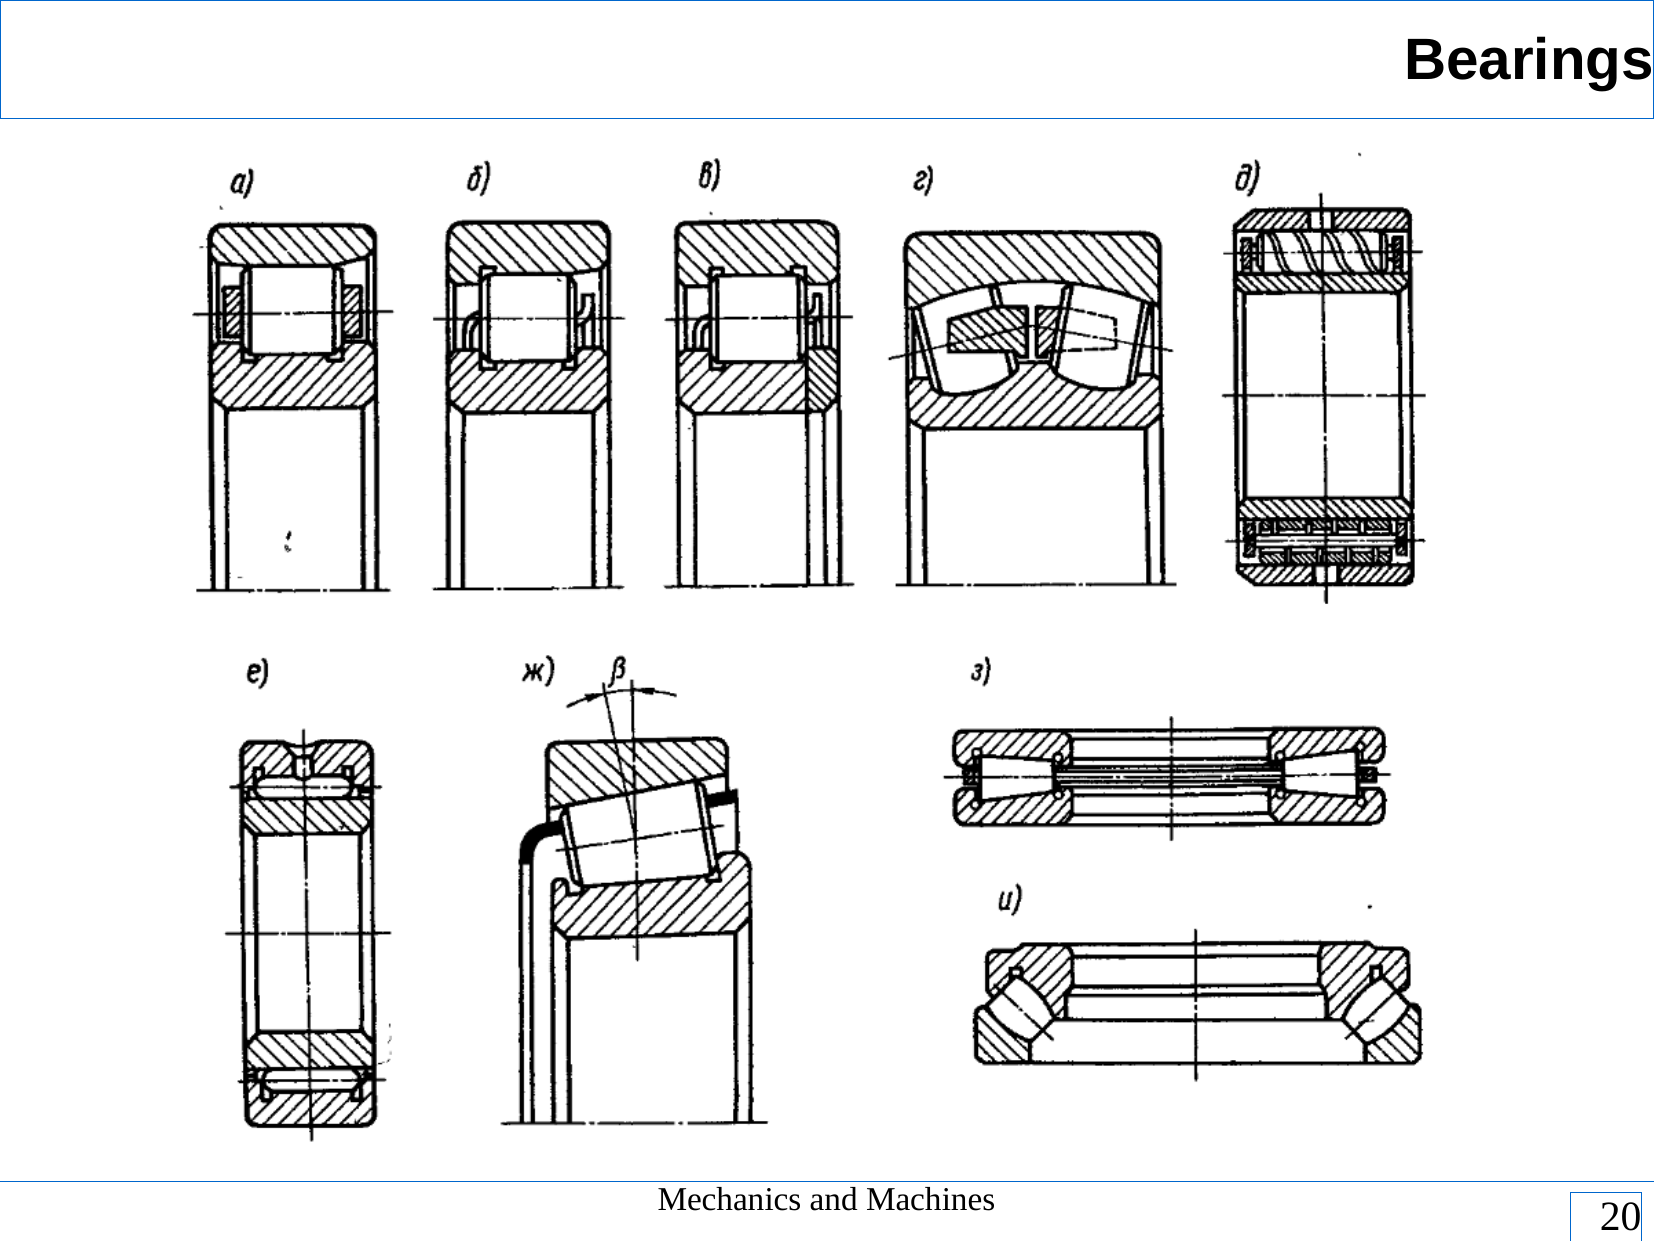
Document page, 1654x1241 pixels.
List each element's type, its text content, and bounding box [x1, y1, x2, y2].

picture [169, 149, 1441, 1143]
title Bearings [0, 0, 1654, 119]
